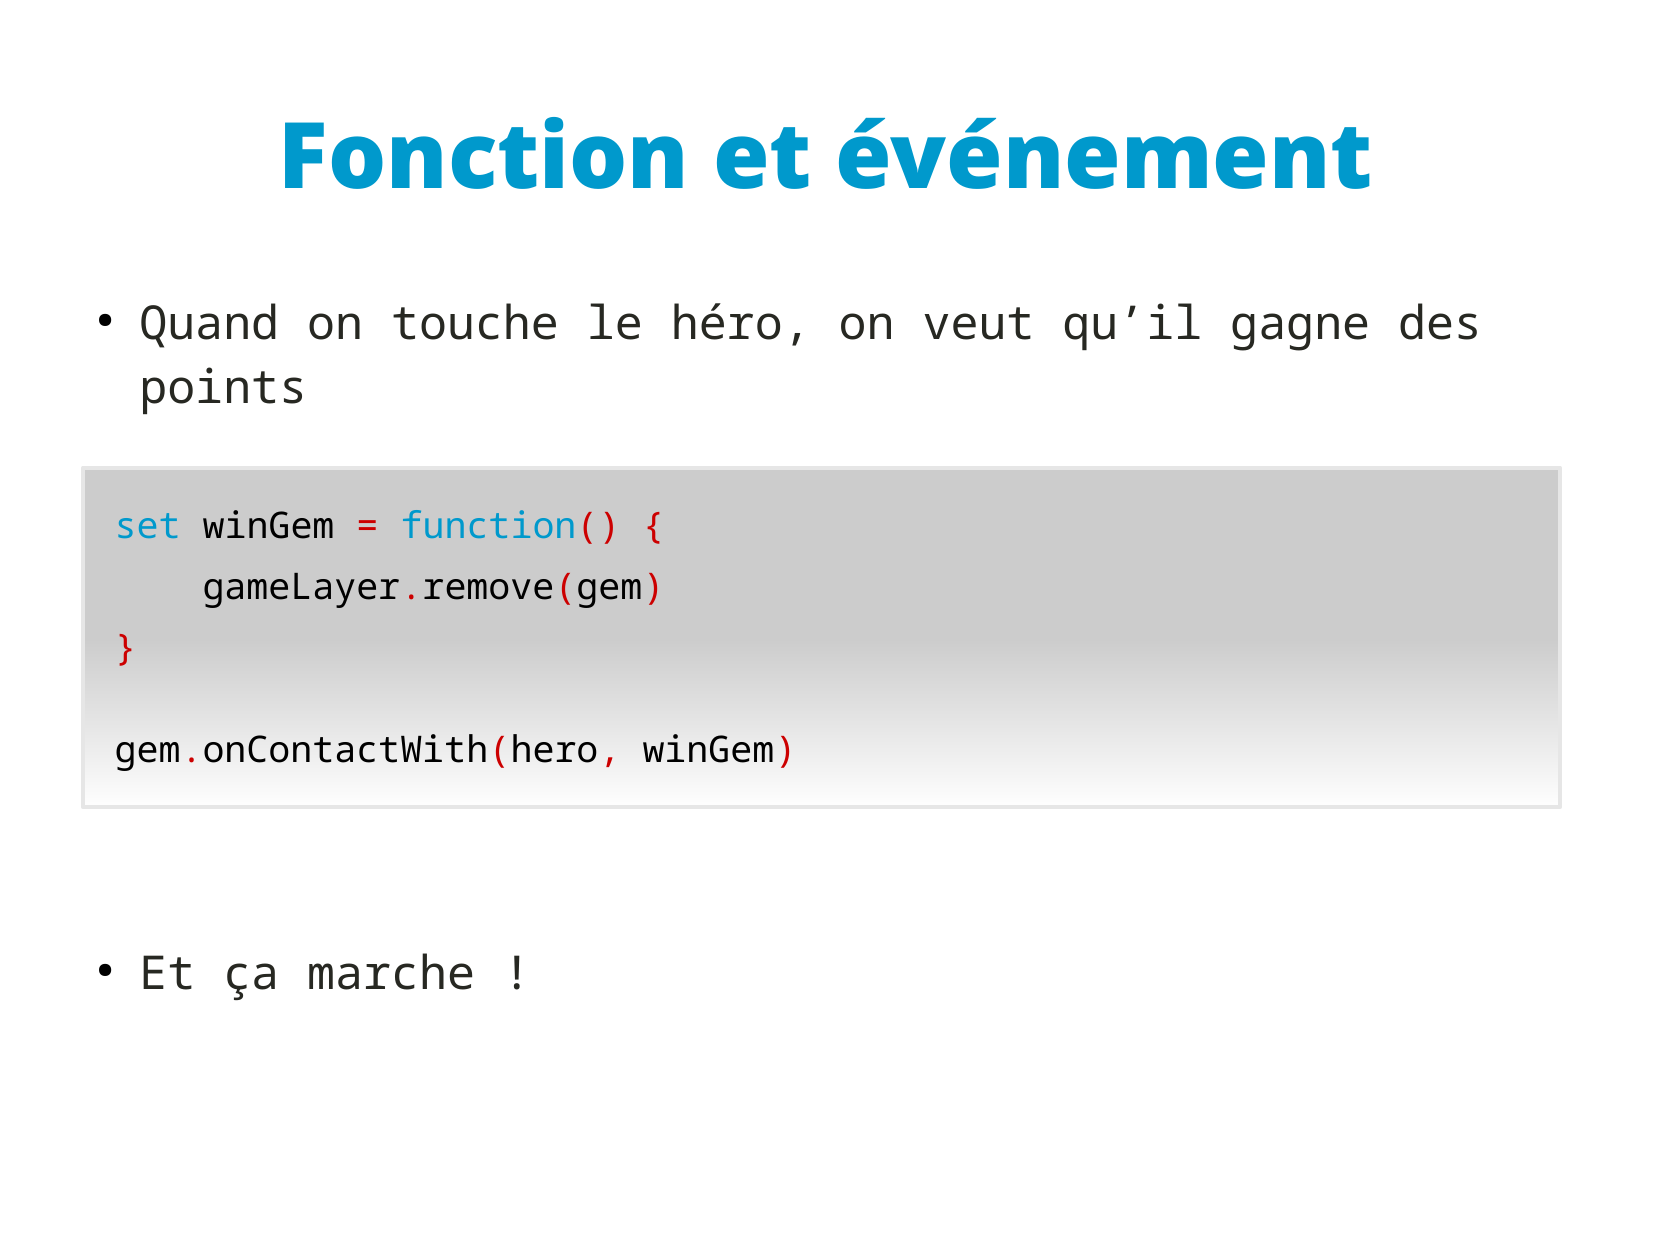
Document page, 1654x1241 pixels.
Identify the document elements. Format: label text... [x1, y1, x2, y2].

list set winGem = function() { gameLayer.remove(gem) } gem.onContactWith(hero, winGem) [82, 467, 1561, 808]
title Fonction et événement [82, 49, 1571, 257]
list Quand on touche le héro, on veut qu’il gagne des points Et ça marche ! [82, 290, 1571, 1010]
